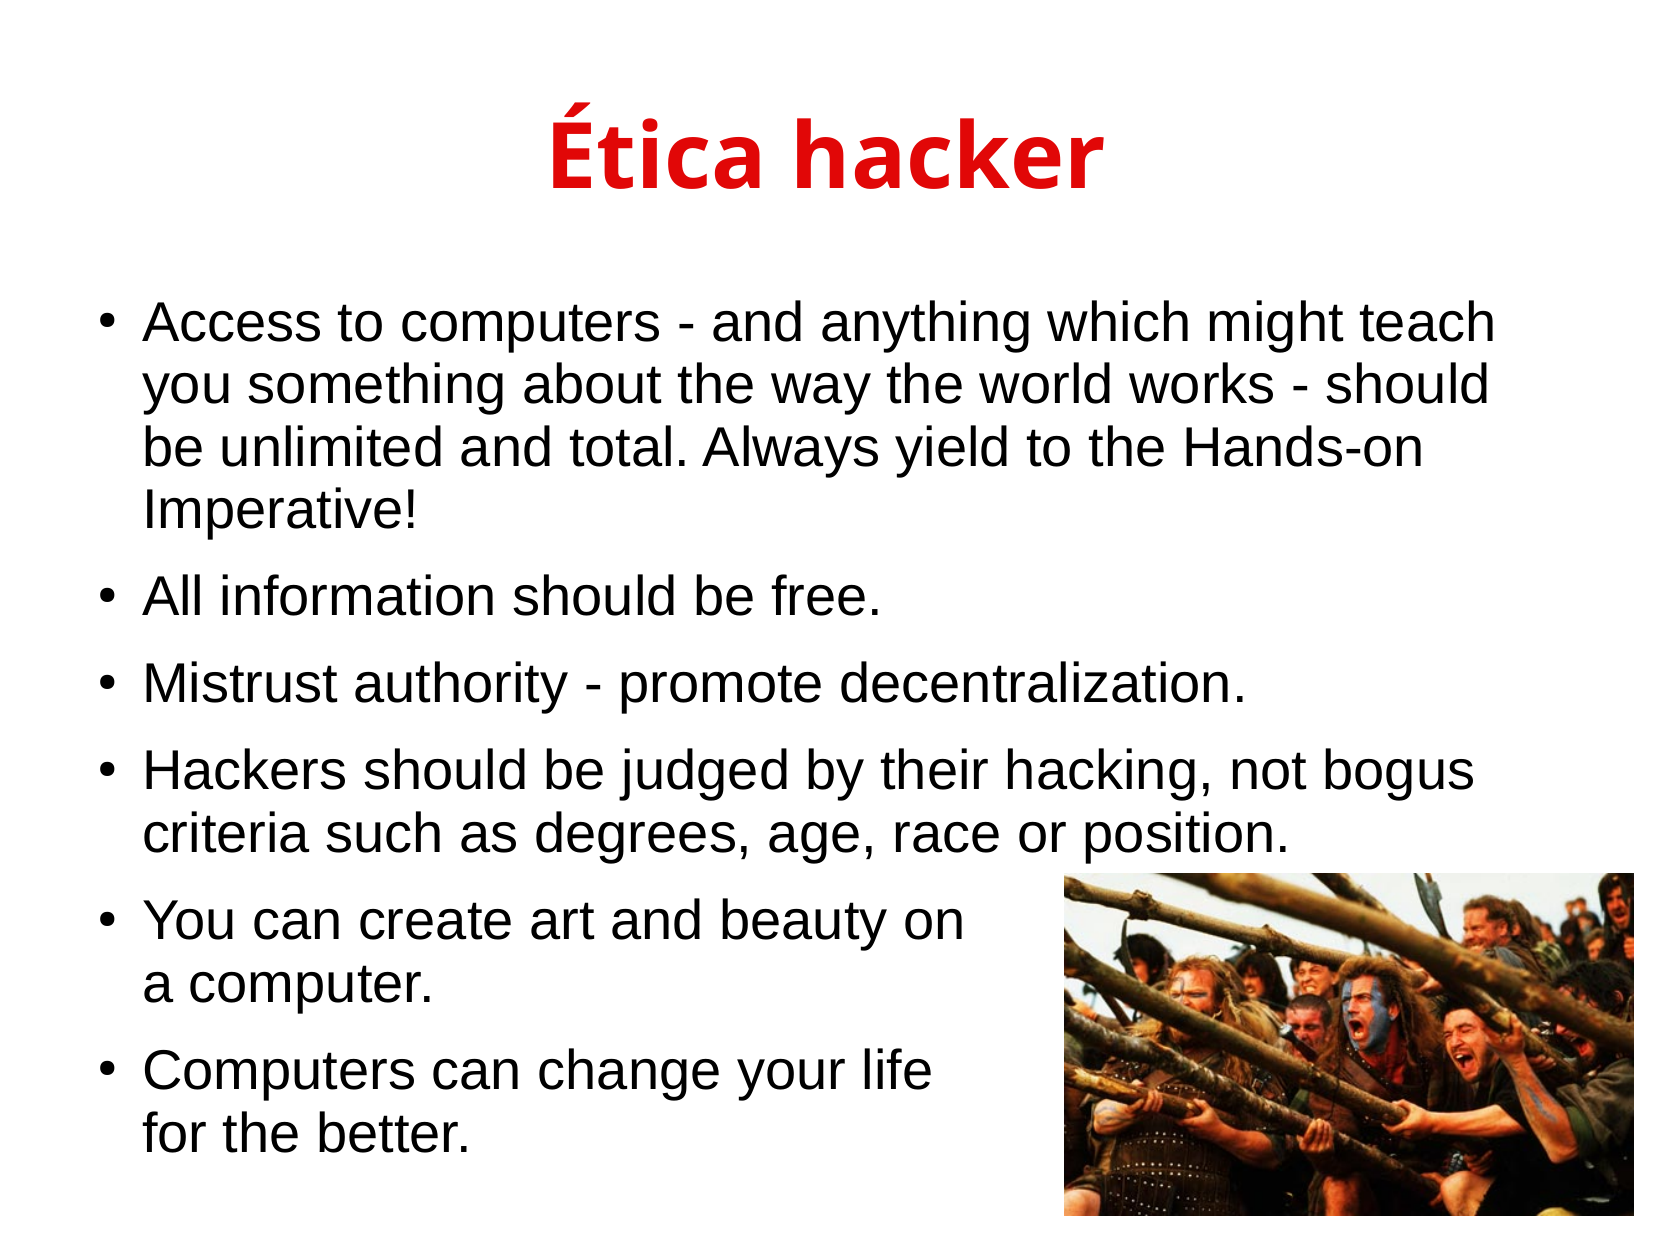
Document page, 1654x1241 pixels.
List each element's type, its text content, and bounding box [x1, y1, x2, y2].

title Ética hacker [82, 49, 1571, 257]
list Access to computers - and anything which might teach you something about the way the world works - should be unlimited and total. Always yield to the Hands-on Imperative! All information should be free. Mistrust authority - promote decentralization. Hackers should be judged by their hacking, not bogus criteria such as degrees, age, race or position. You can create art and beauty on a computer. Computers can change your life for the better. [82, 290, 1571, 1171]
picture [1064, 873, 1634, 1216]
